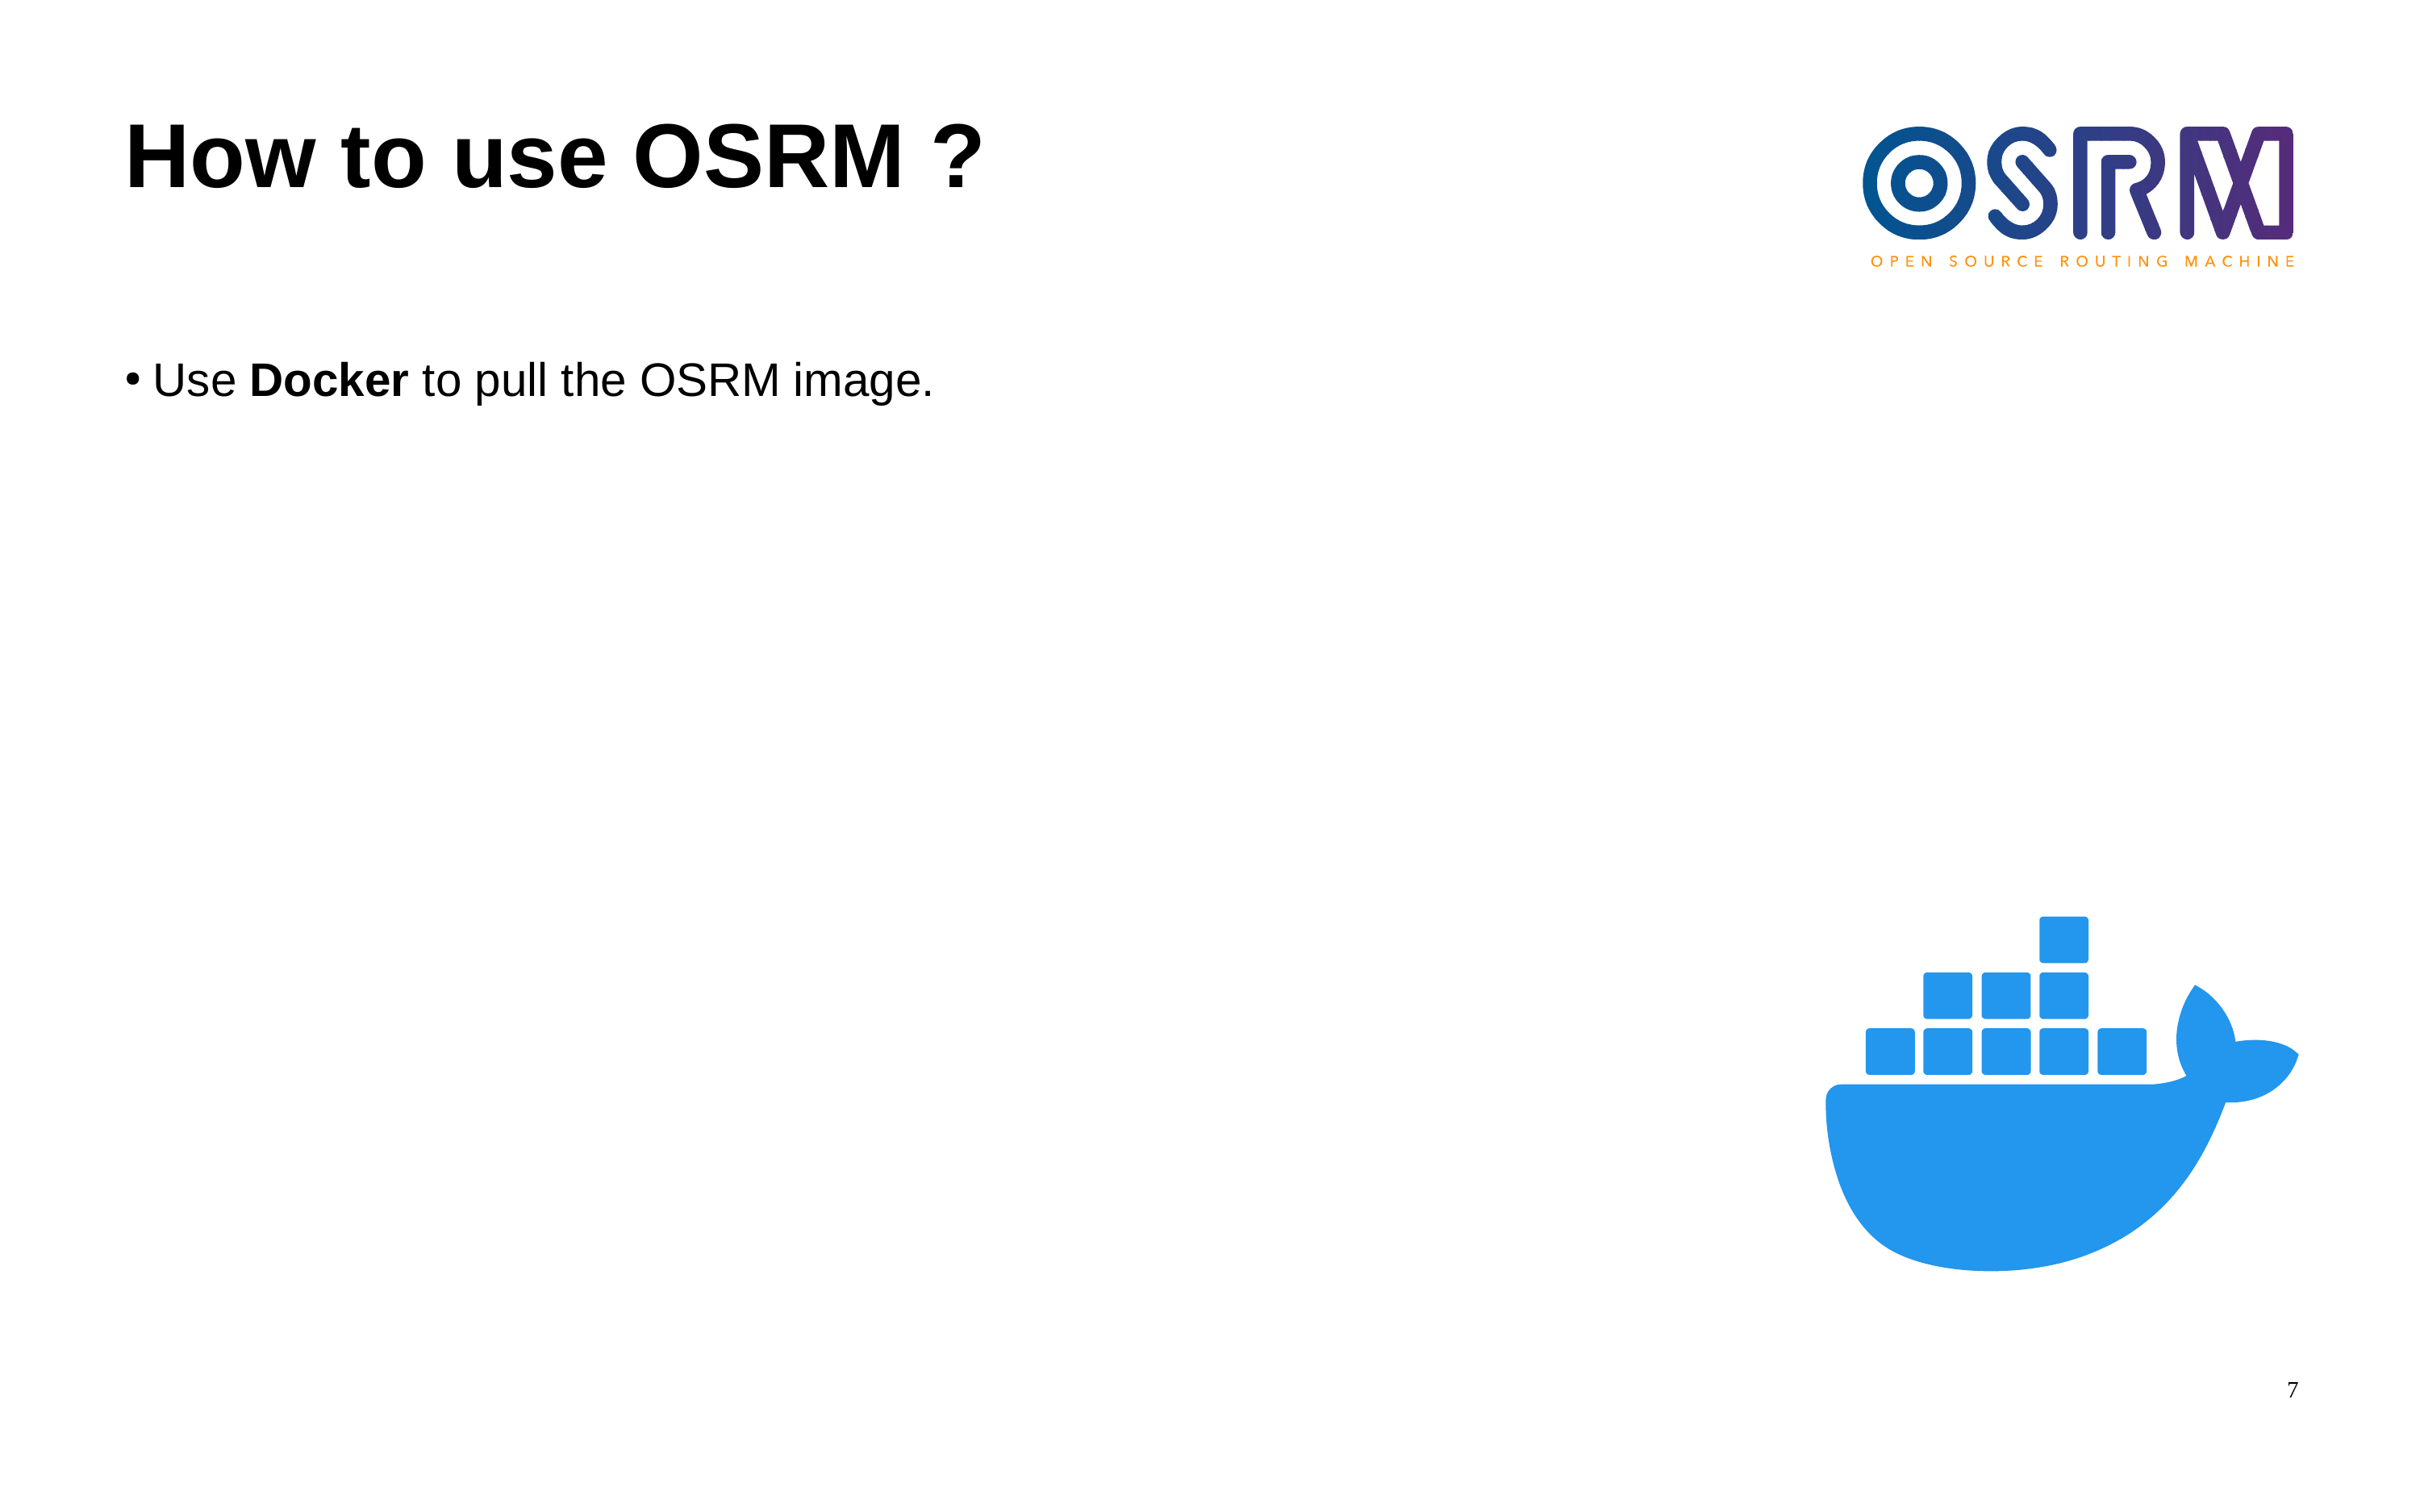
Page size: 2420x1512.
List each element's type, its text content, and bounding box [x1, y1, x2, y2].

text_box Use Docker to pull the OSRM image. [112, 322, 1715, 432]
text_box How to use OSRM ? [112, 61, 1199, 251]
picture [1856, 122, 2300, 273]
picture [1825, 856, 2300, 1331]
